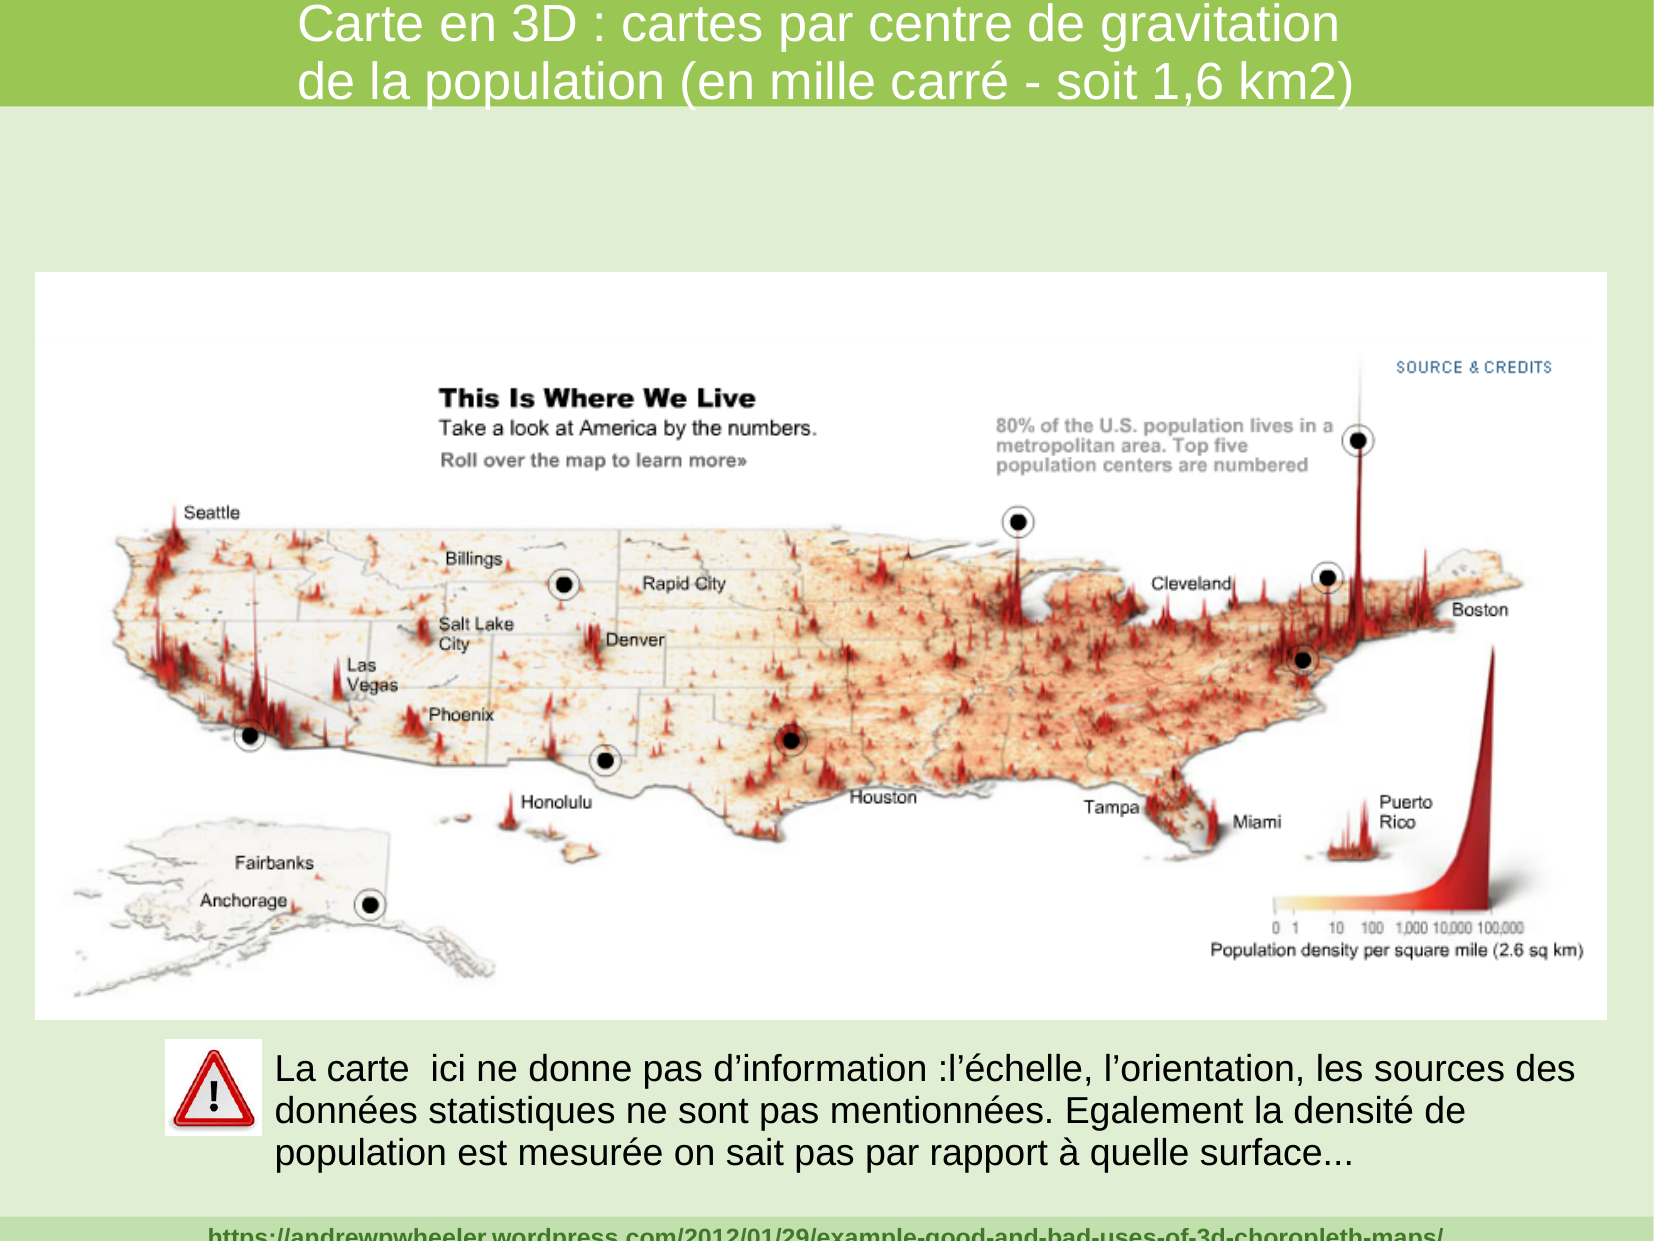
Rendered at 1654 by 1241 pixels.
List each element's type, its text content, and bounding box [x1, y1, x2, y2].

title Carte en 3D : cartes par centre de gravitation de la population (en mille carré - soit 1,6 km2) [82, 0, 1571, 169]
text_box https://andrewpwheeler.wordpress.com/2012/01/29/example-good-and-bad-uses-of-3d-choropleth-maps/ [0, 1216, 1654, 1241]
text_box La carte ici ne donne pas d’information :l’échelle, l’orientation, les sources des données statistiques ne sont pas mentionnées. Egalement la densité de population est mesurée on sait pas par rapport à quelle surface... [259, 1040, 1642, 1182]
picture [35, 272, 1607, 1020]
picture [165, 1039, 262, 1136]
